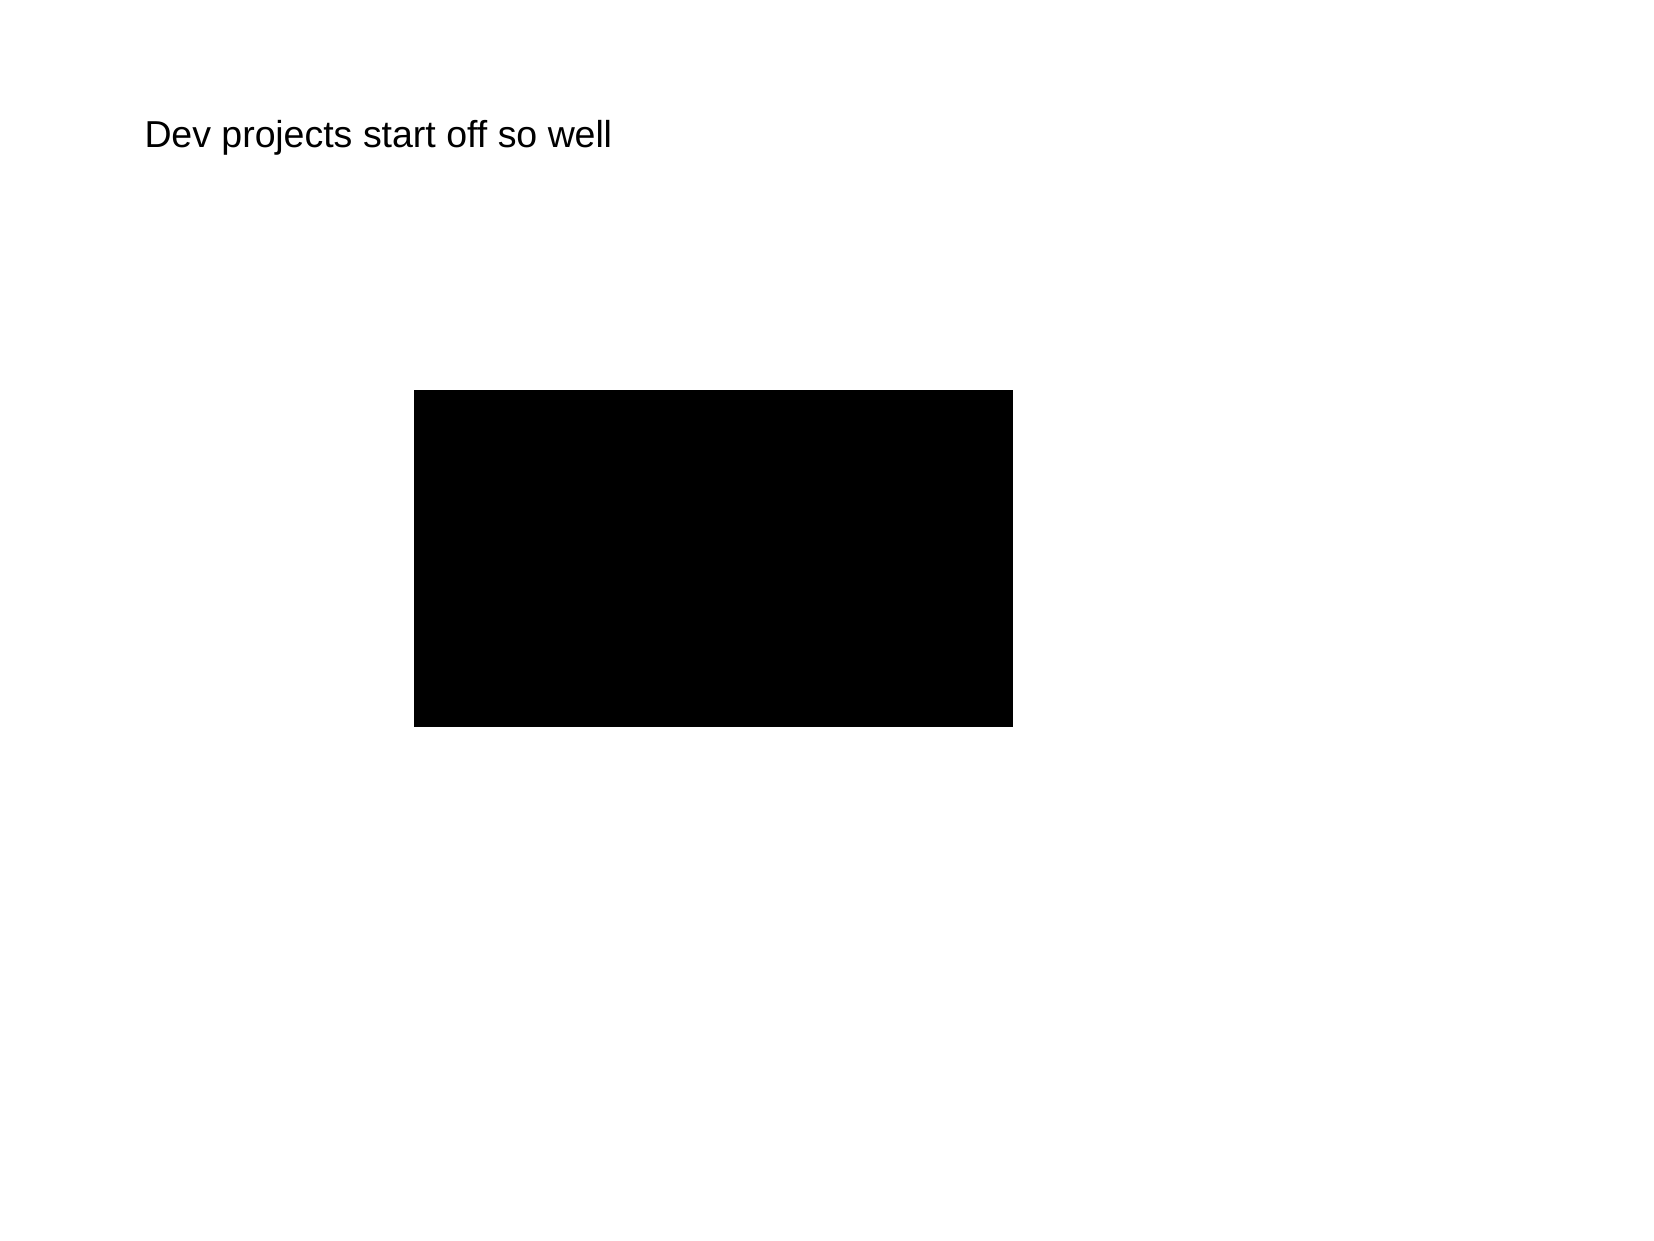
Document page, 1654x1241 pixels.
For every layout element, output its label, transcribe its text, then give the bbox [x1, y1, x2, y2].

text_box [413, 389, 1014, 728]
text_box Dev projects start off so well [129, 106, 804, 164]
